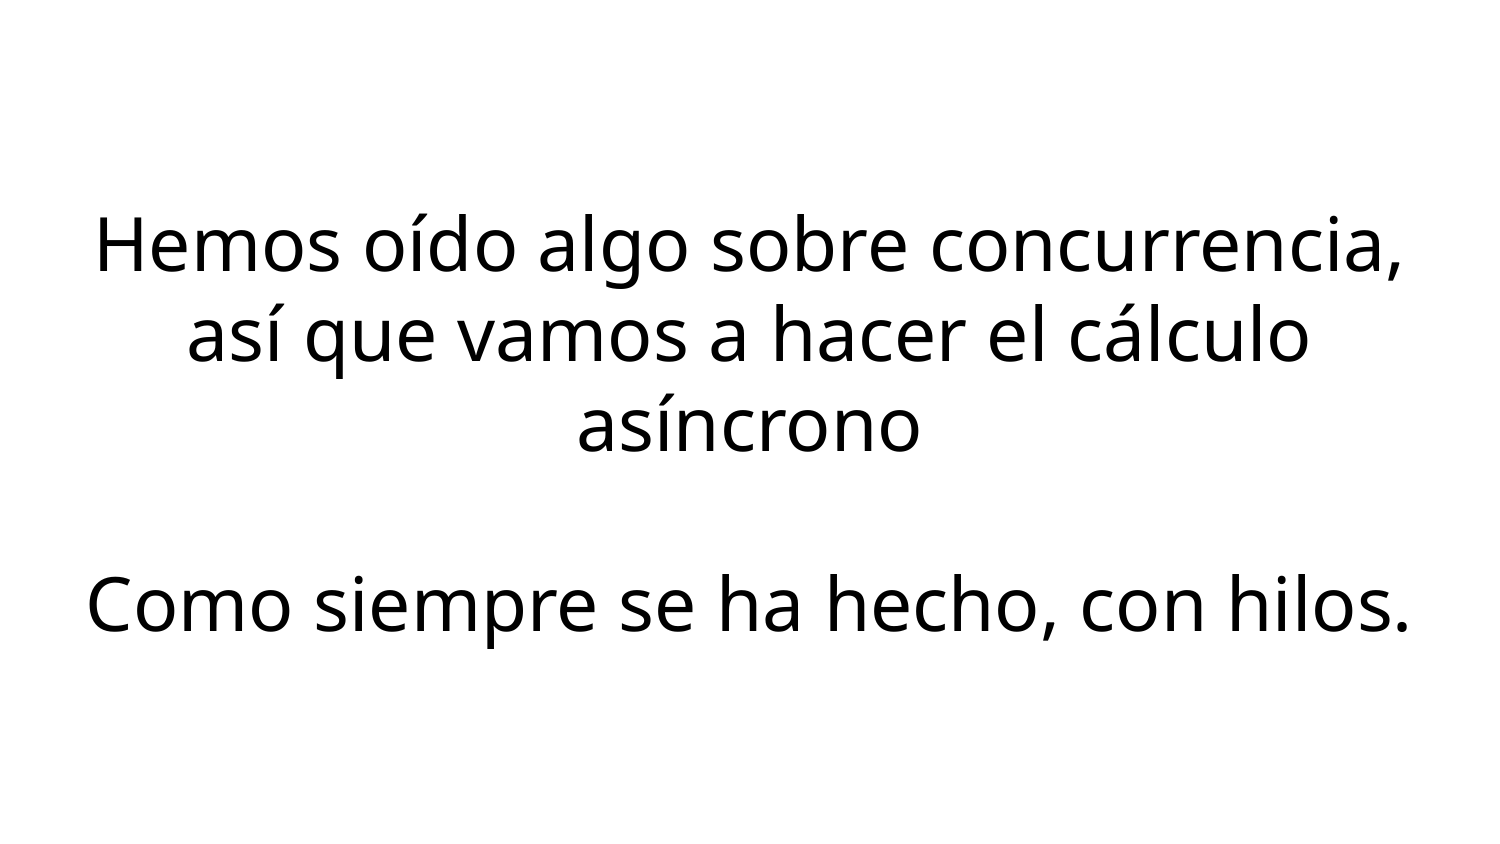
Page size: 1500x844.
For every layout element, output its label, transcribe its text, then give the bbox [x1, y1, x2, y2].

title Hemos oído algo sobre concurrencia, así que vamos a hacer el cálculo asíncrono Como siempre se ha hecho, con hilos. [51, 285, 1449, 559]
